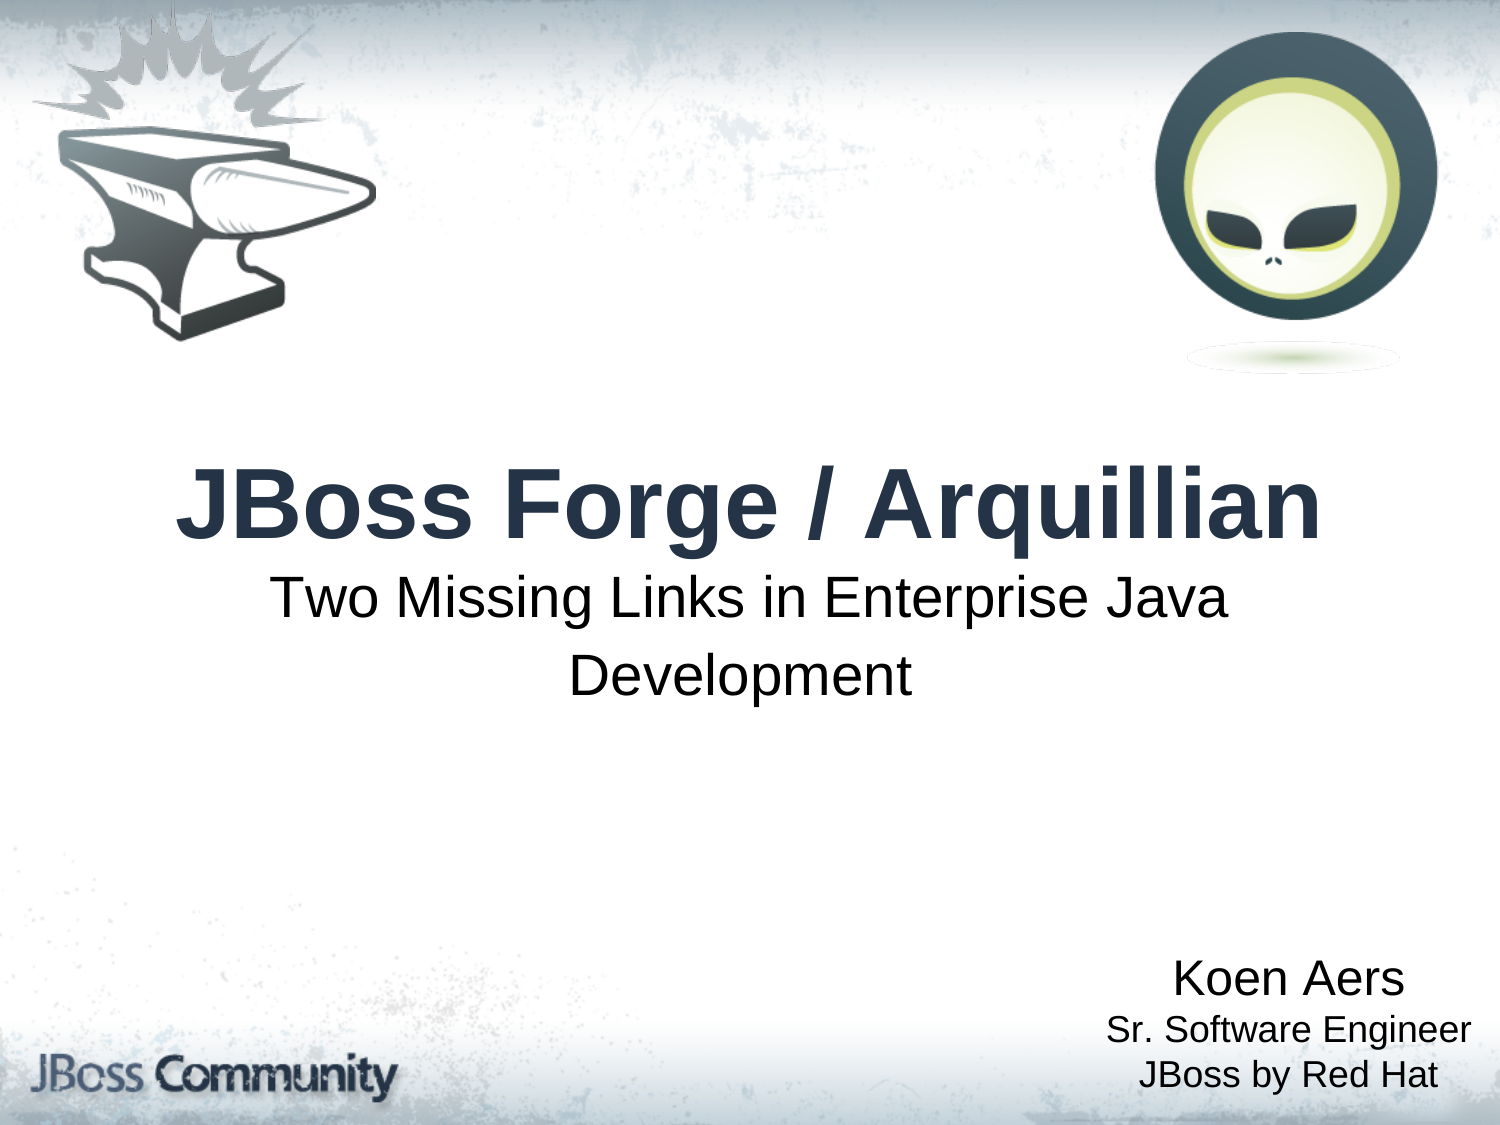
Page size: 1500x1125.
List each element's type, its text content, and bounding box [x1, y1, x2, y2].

text_box Koen Aers Sr. Software Engineer JBoss by Red Hat [1388, 937, 1486, 1103]
picture [0, 0, 1500, 1125]
list JBoss Forge / Arquillian Two Missing Links in Enterprise Java Development [112, 431, 1388, 1125]
